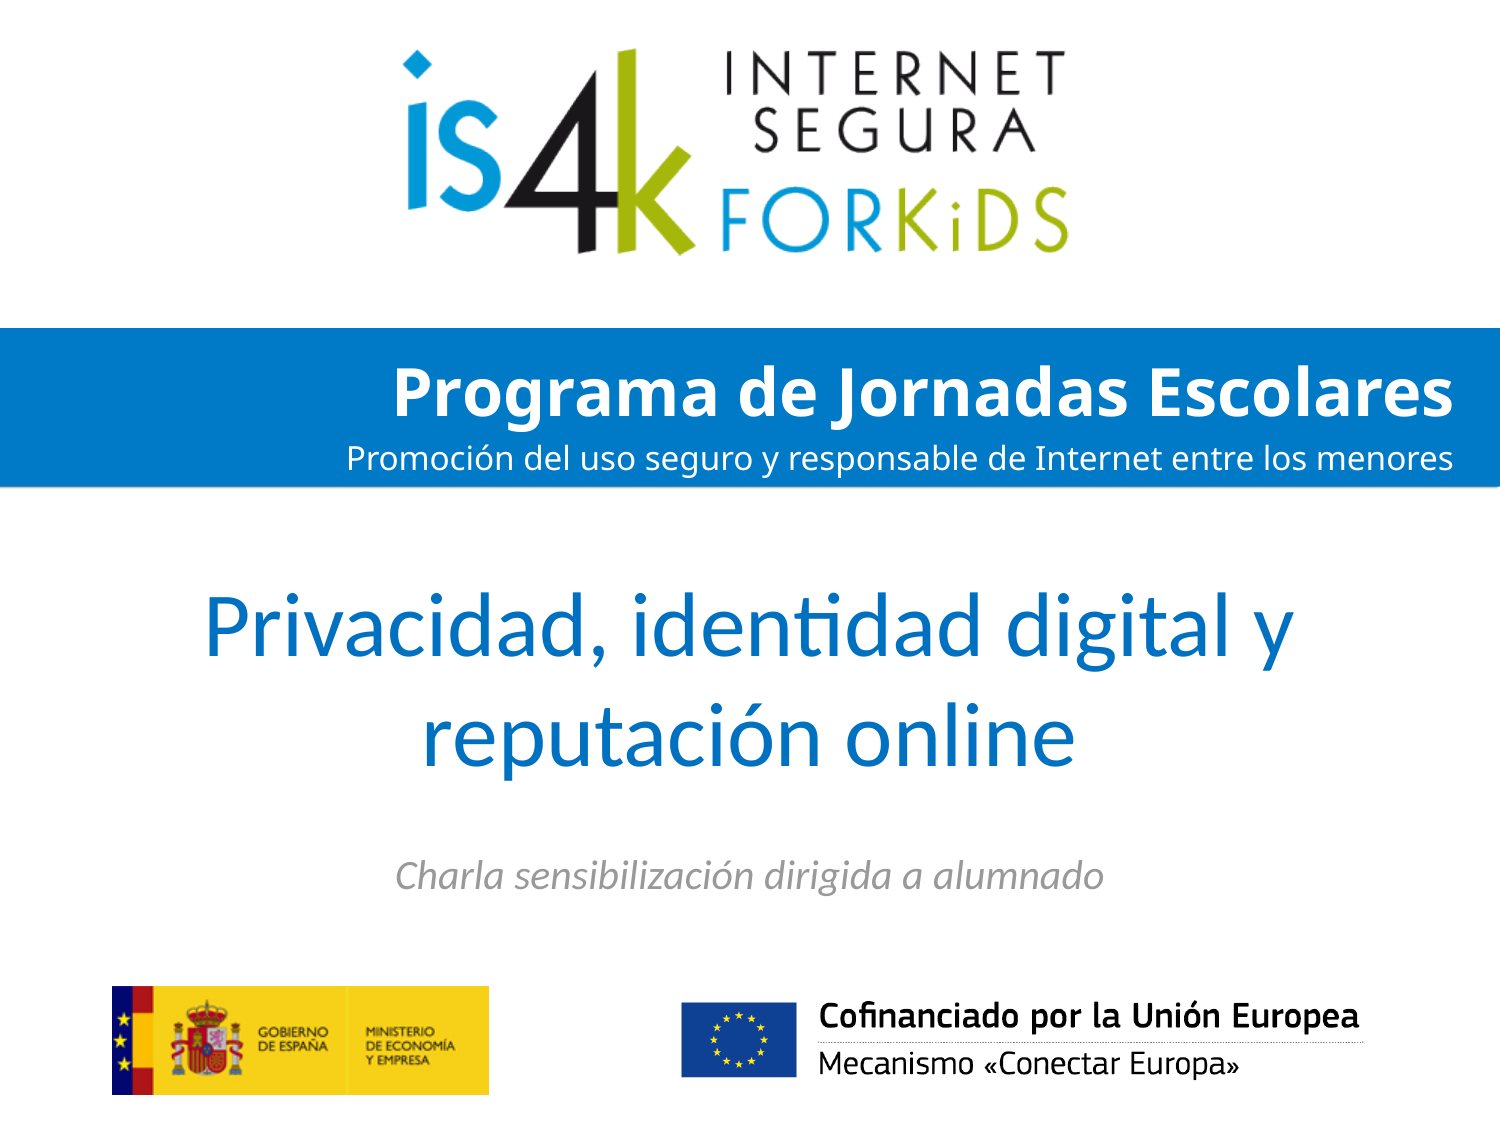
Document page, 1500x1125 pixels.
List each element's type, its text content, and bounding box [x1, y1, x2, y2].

picture [112, 986, 489, 1095]
picture [667, 990, 1387, 1091]
title Privacidad, identidad digital y reputación online [112, 557, 1388, 799]
picture [402, 48, 1069, 256]
list Charla sensibilización dirigida a alumnado [112, 847, 1388, 903]
